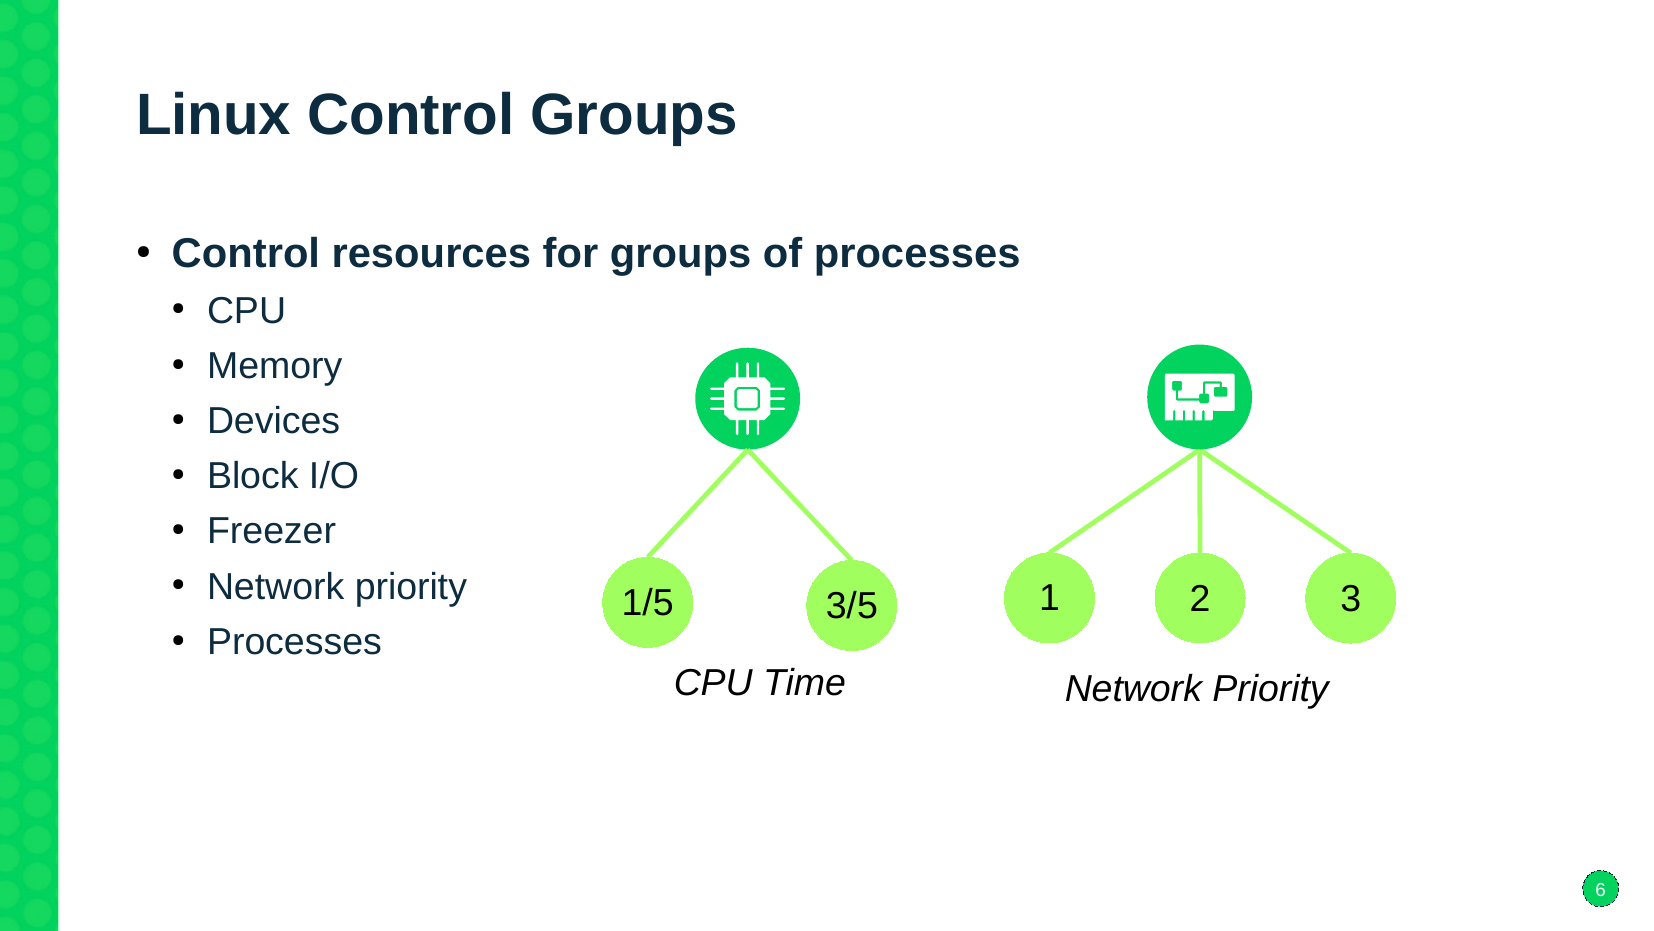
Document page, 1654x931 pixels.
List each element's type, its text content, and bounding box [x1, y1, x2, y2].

text_box Network Priority [1050, 660, 1351, 717]
text_box 1 [1004, 552, 1095, 643]
text_box 3 [1305, 553, 1396, 644]
list Control resources for groups of processes CPU Memory Devices Block I/O Freezer Network priority Processes [121, 217, 1531, 825]
picture [0, 0, 76, 931]
text_box 3/5 [806, 560, 897, 651]
text_box [1147, 344, 1253, 450]
text_box CPU Time [659, 654, 960, 711]
text_box 1/5 [602, 557, 693, 648]
title Linux Control Groups [121, 37, 1531, 193]
text_box 2 [1155, 553, 1246, 643]
text_box [695, 347, 801, 450]
